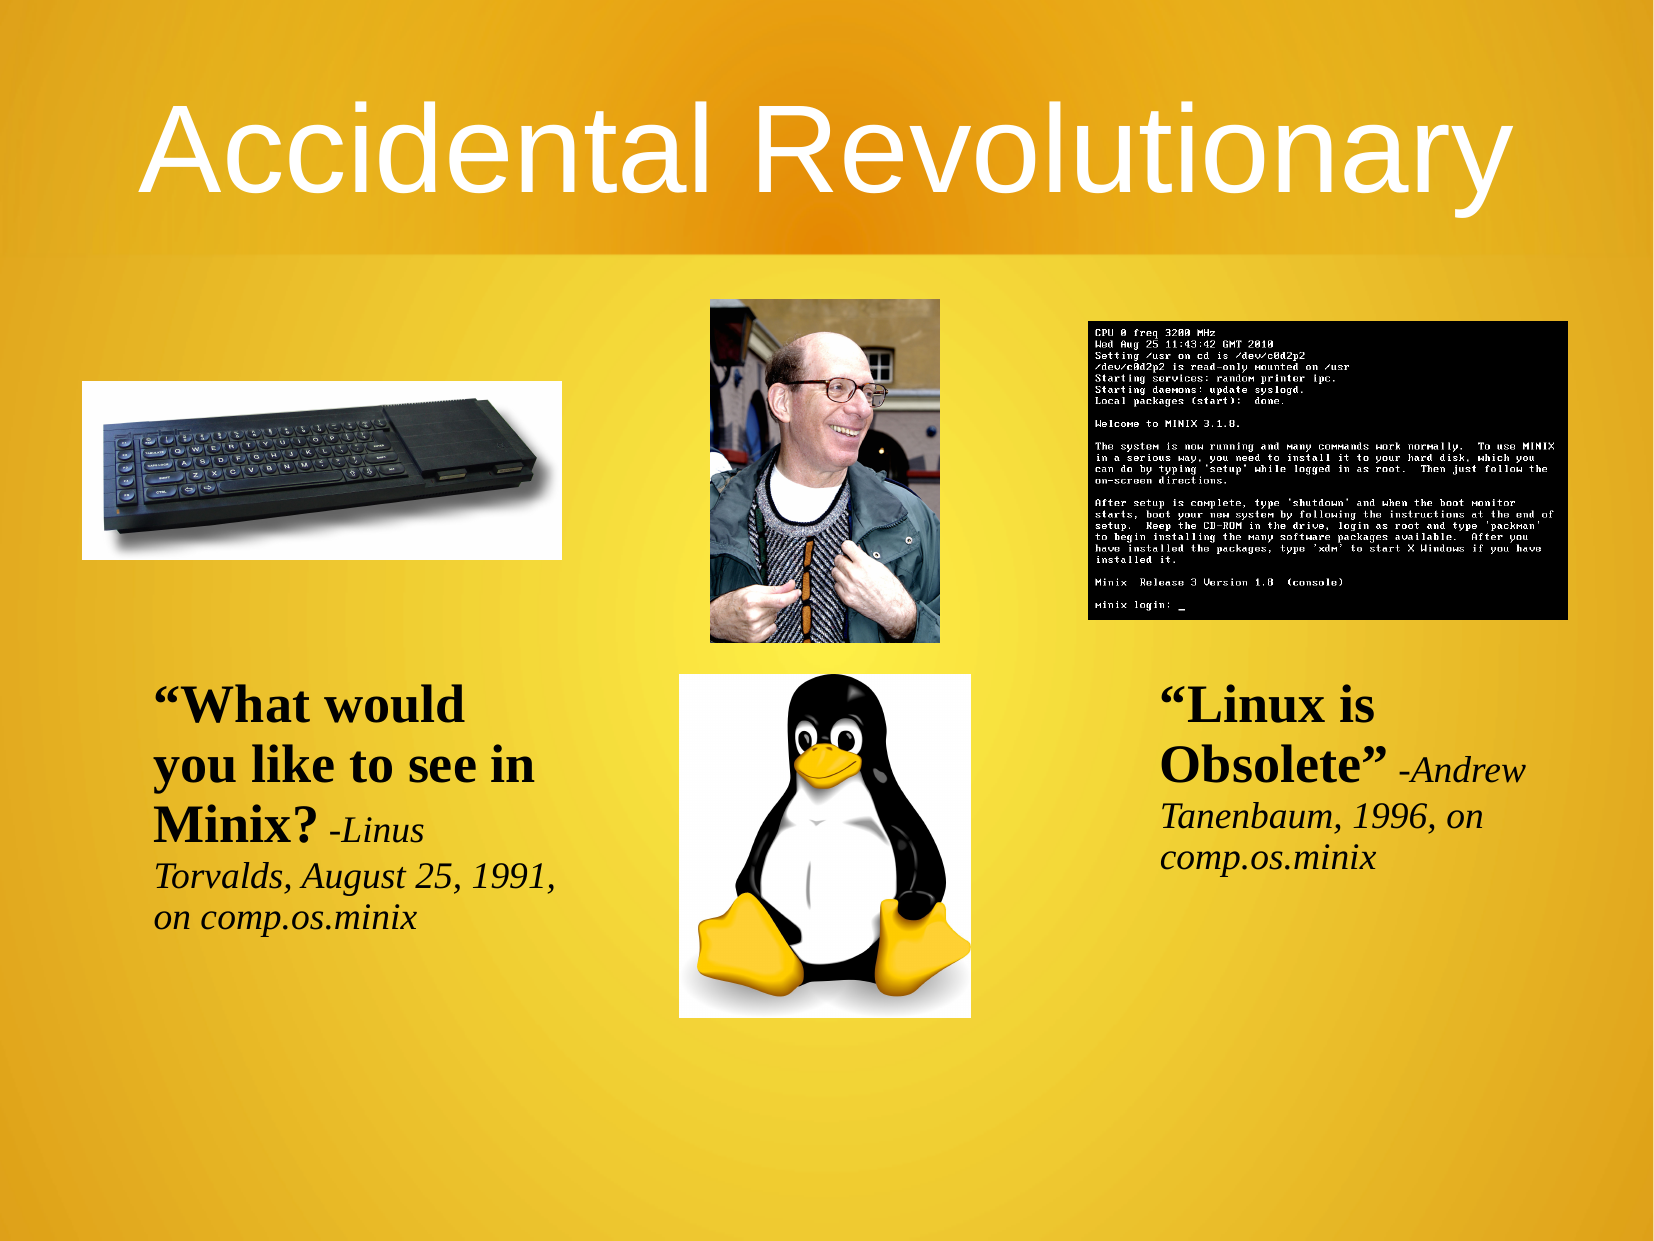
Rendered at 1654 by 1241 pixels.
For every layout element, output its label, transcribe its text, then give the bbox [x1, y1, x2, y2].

list “Linux is Obsolete” -Andrew Tanenbaum, 1996, on comp.os.minix [1088, 674, 1569, 1018]
picture [0, 0, 1654, 1241]
title Accidental Revolutionary [82, 47, 1571, 252]
list “What would you like to see in Minix? -Linus Torvalds, August 25, 1991, on comp.os.minix [82, 674, 562, 1018]
